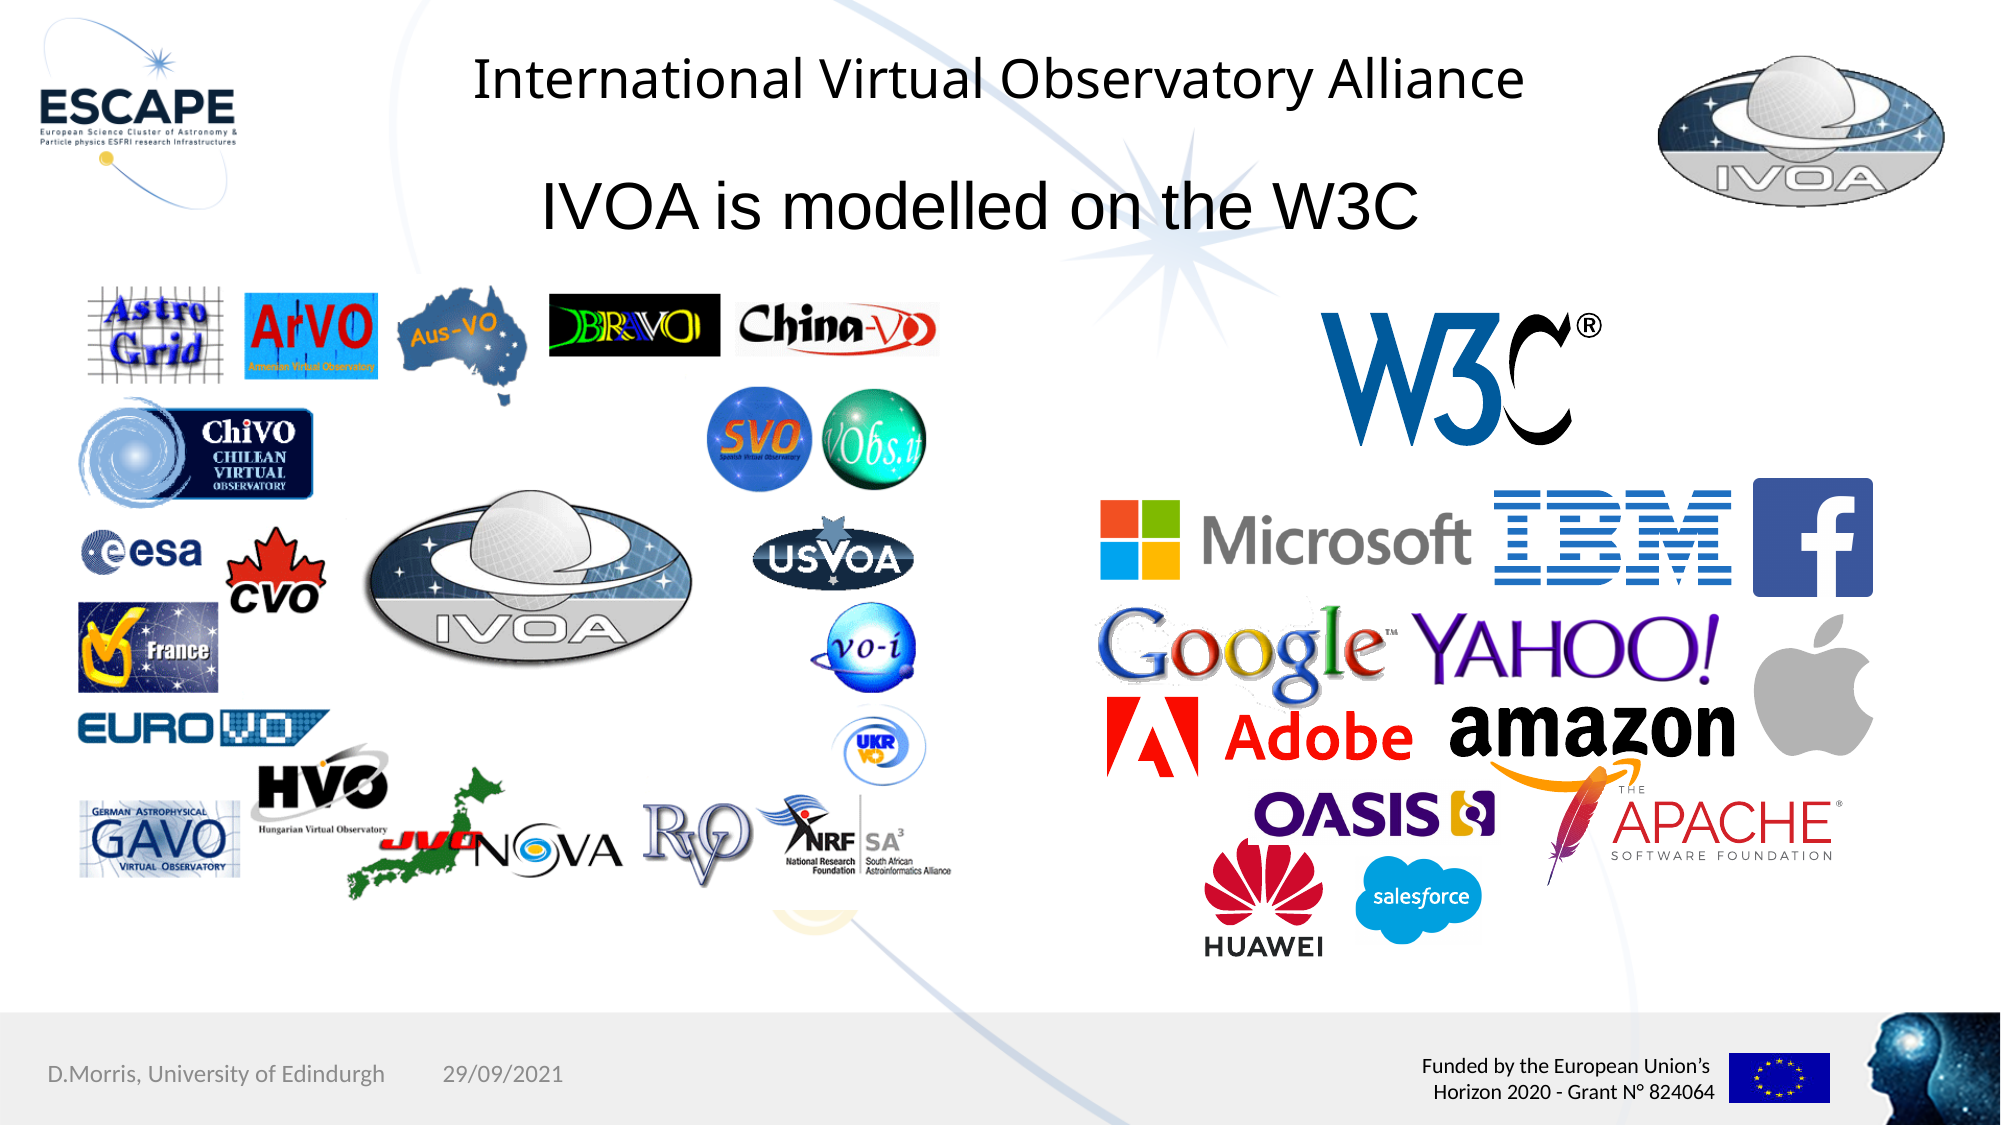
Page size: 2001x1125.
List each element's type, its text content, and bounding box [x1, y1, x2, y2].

text_box IVOA is modelled on the W3C [525, 161, 1437, 252]
picture [0, 0, 2001, 1125]
slide_number 29/09/2021 [427, 1042, 684, 1103]
title International Virtual Observatory Alliance [262, 11, 1738, 150]
footer D.Morris, University of Edindurgh [32, 1042, 414, 1103]
